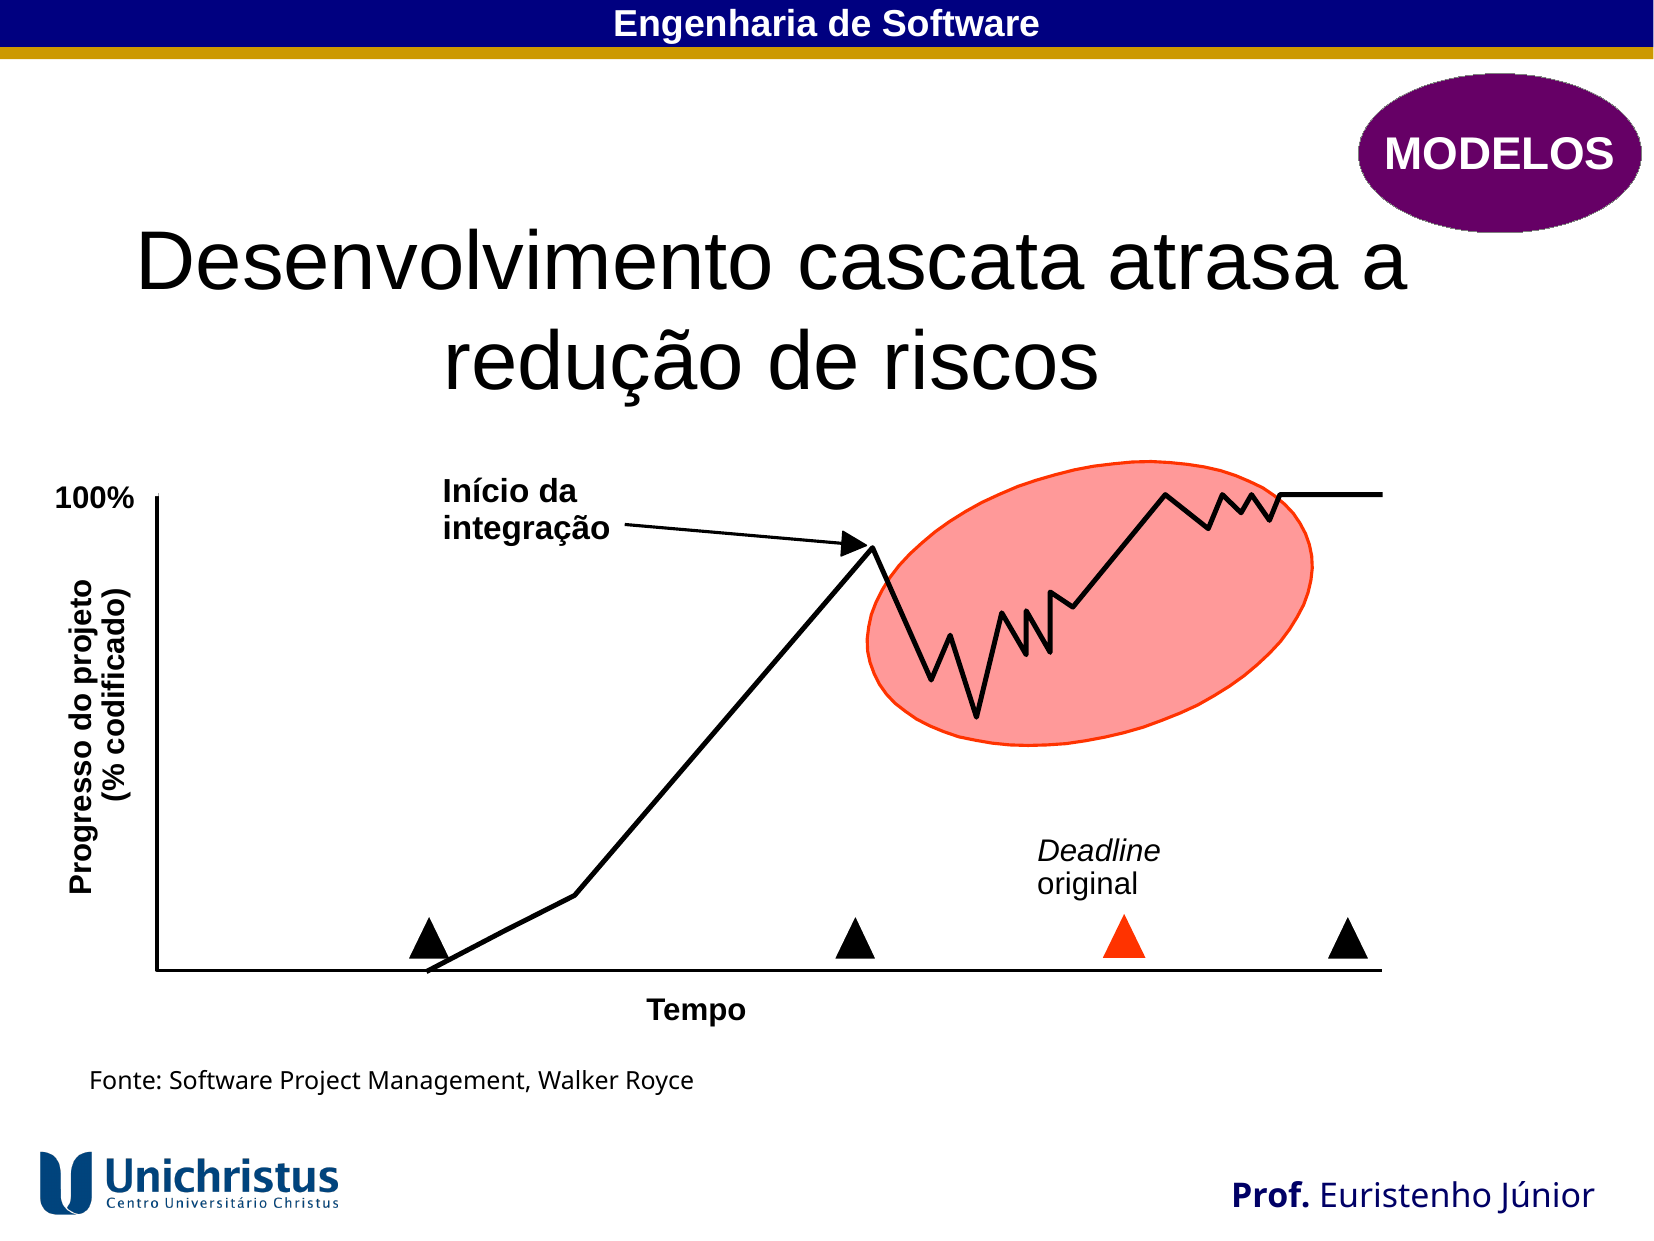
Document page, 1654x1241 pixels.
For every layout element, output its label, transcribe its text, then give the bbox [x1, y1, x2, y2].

text_box Engenharia de Software [0, 0, 1654, 47]
text_box original [1037, 863, 1139, 902]
text_box [867, 499, 1313, 746]
text_box Progresso do projeto [60, 579, 98, 896]
picture [35, 1148, 343, 1217]
text_box Deadline [1037, 830, 1162, 868]
text_box Fonte: Software Project Management, Walker Royce [17, 1056, 768, 1103]
text_box integração [442, 506, 611, 547]
text_box 100% [54, 477, 136, 515]
title Desenvolvimento cascata atrasa a redução de riscos [79, 212, 1430, 401]
text_box [0, 47, 1654, 60]
text_box [1102, 913, 1146, 958]
text_box [889, 461, 1276, 704]
text_box MODELOS [1358, 73, 1642, 233]
text_box [834, 915, 877, 960]
text_box Tempo [646, 989, 747, 1027]
text_box (% codificado) [92, 588, 131, 803]
text_box Início da [442, 468, 587, 506]
text_box [407, 915, 449, 960]
text_box [1326, 915, 1370, 960]
text_box [841, 531, 867, 556]
text_box Prof. Euristenho Júnior [1216, 1163, 1654, 1224]
